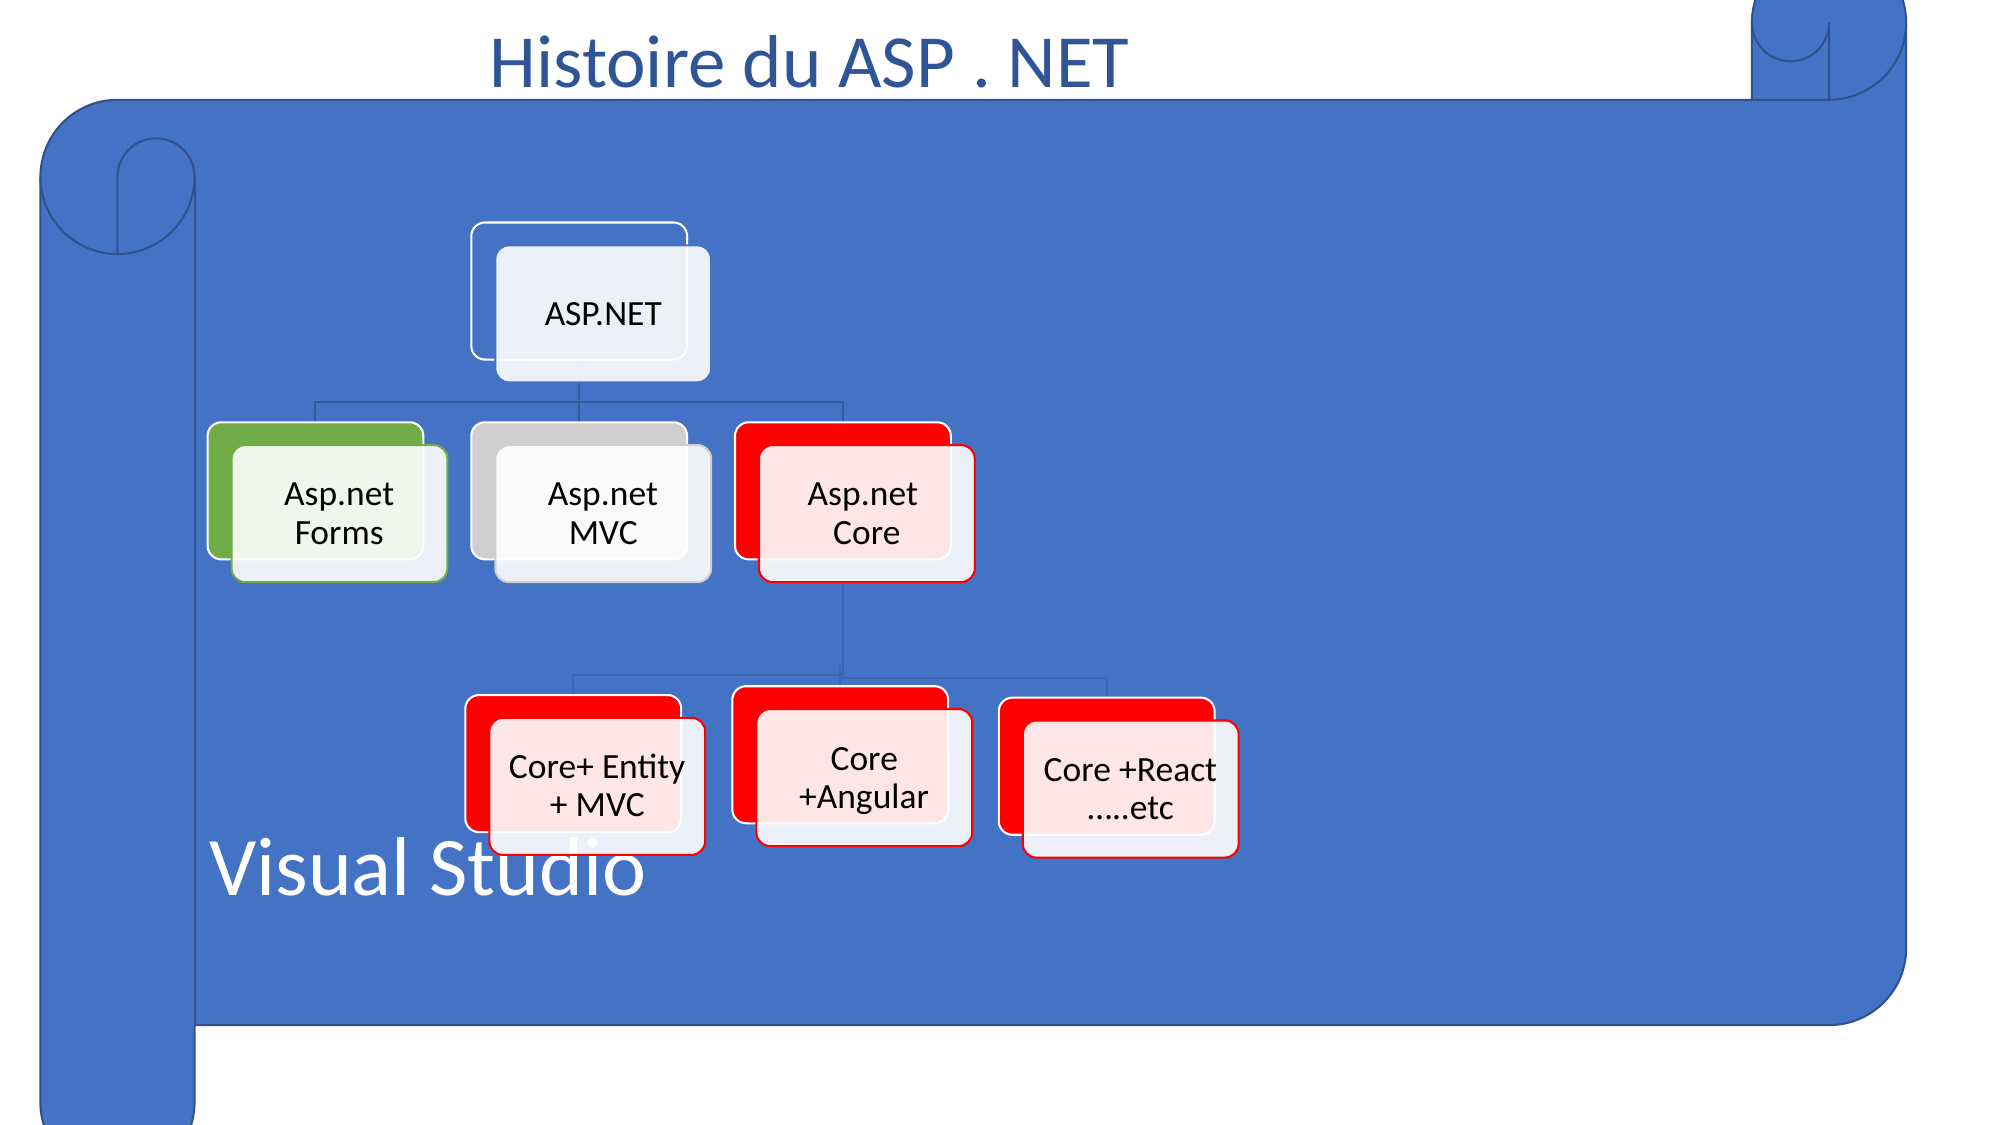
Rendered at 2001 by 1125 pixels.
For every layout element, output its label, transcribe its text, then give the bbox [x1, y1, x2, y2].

text_box Histoire du ASP . NET [340, 4, 1280, 111]
text_box Visual Studio [40, 0, 1907, 1125]
text_box [471, 222, 688, 360]
text_box [465, 695, 682, 833]
text_box Asp.net Core [758, 445, 975, 583]
text_box [732, 686, 949, 824]
text_box [998, 697, 1215, 835]
text_box [207, 422, 424, 560]
text_box Core +Angular [756, 709, 973, 847]
text_box Core +React …..etc [1022, 720, 1239, 858]
text_box Core+ Entity + MVC [489, 717, 706, 855]
text_box Asp.net Forms [231, 445, 448, 583]
text_box Asp.net MVC [495, 445, 712, 583]
text_box [471, 422, 688, 560]
text_box [735, 422, 951, 560]
text_box ASP.NET [495, 245, 712, 383]
